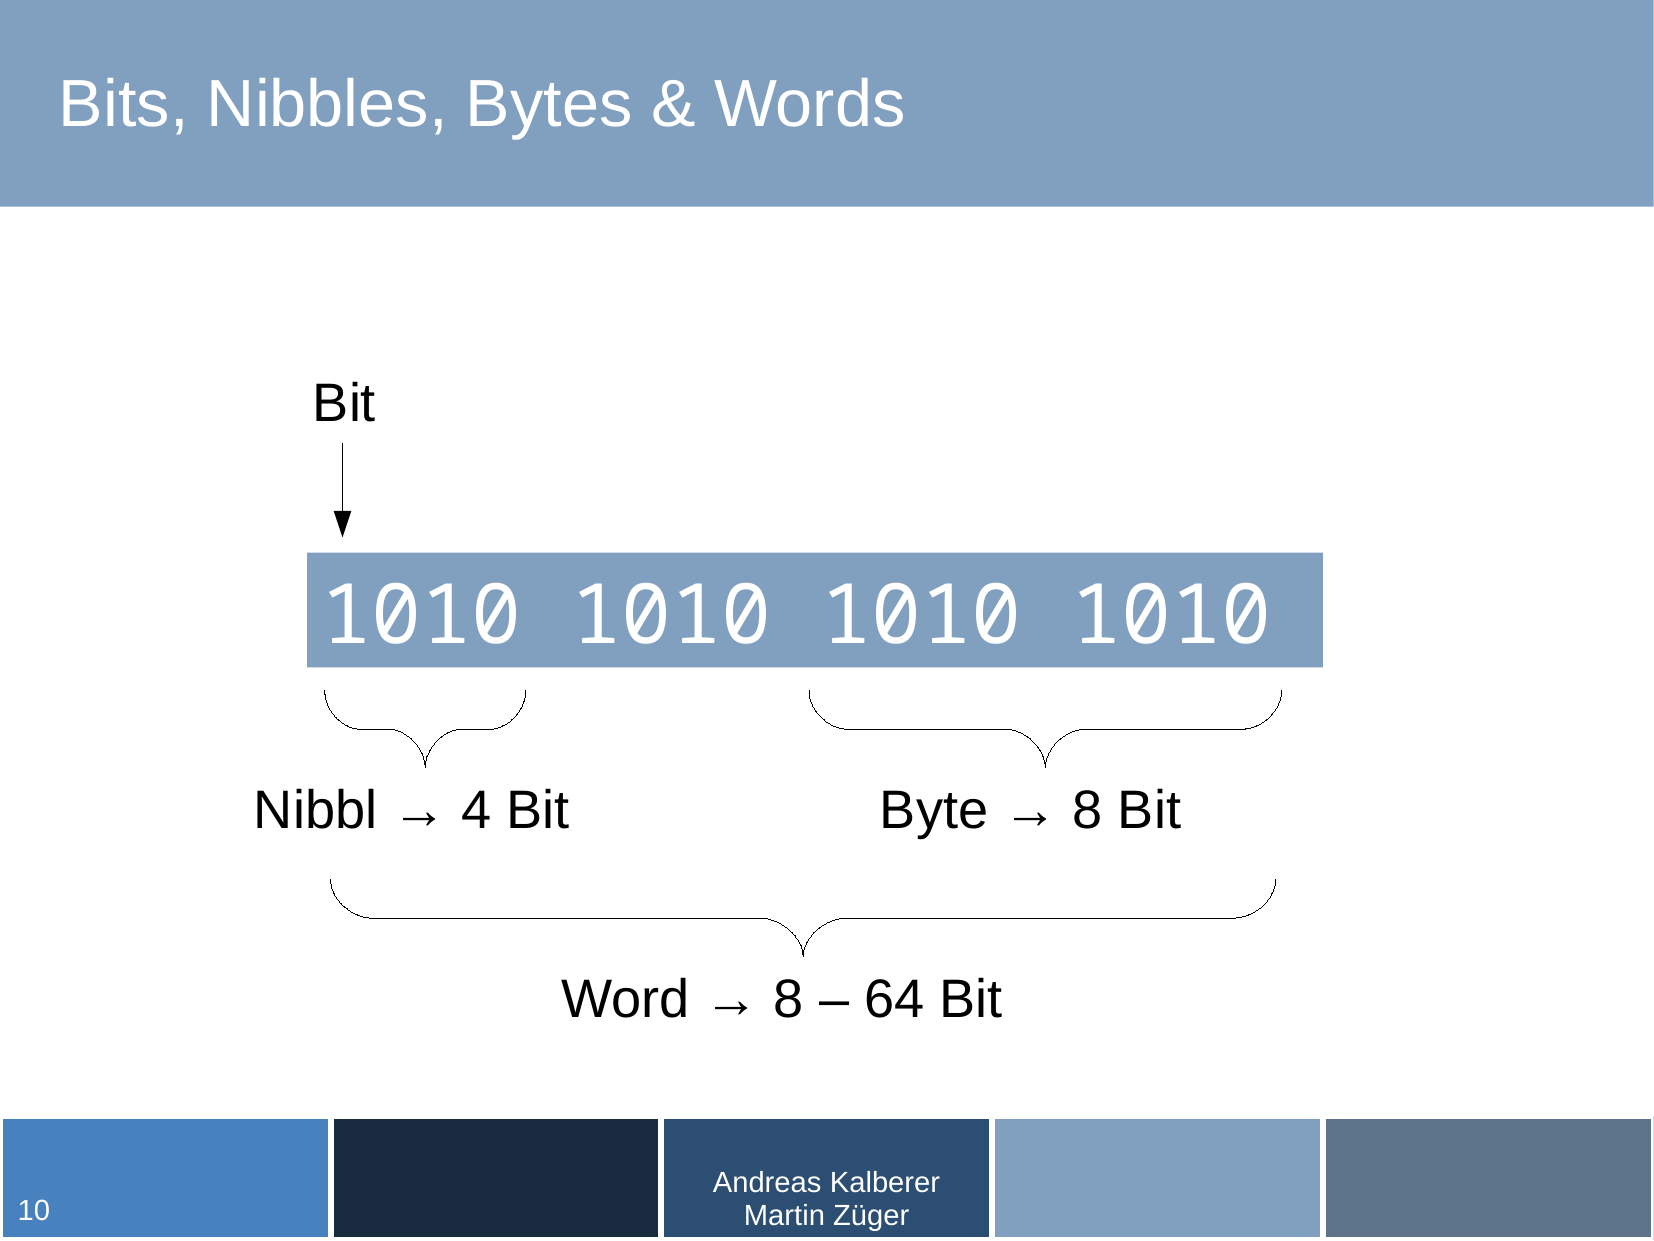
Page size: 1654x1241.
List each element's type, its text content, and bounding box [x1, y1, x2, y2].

text_box Byte → 8 Bit [879, 779, 1211, 841]
title Bits, Nibbles, Bytes & Words [59, 29, 1595, 178]
text_box Nibbl → 4 Bit [253, 779, 597, 851]
text_box 1010 1010 1010 1010 [307, 552, 1323, 668]
text_box Bit [312, 372, 390, 433]
text_box Word → 8 – 64 Bit [561, 968, 1046, 1037]
